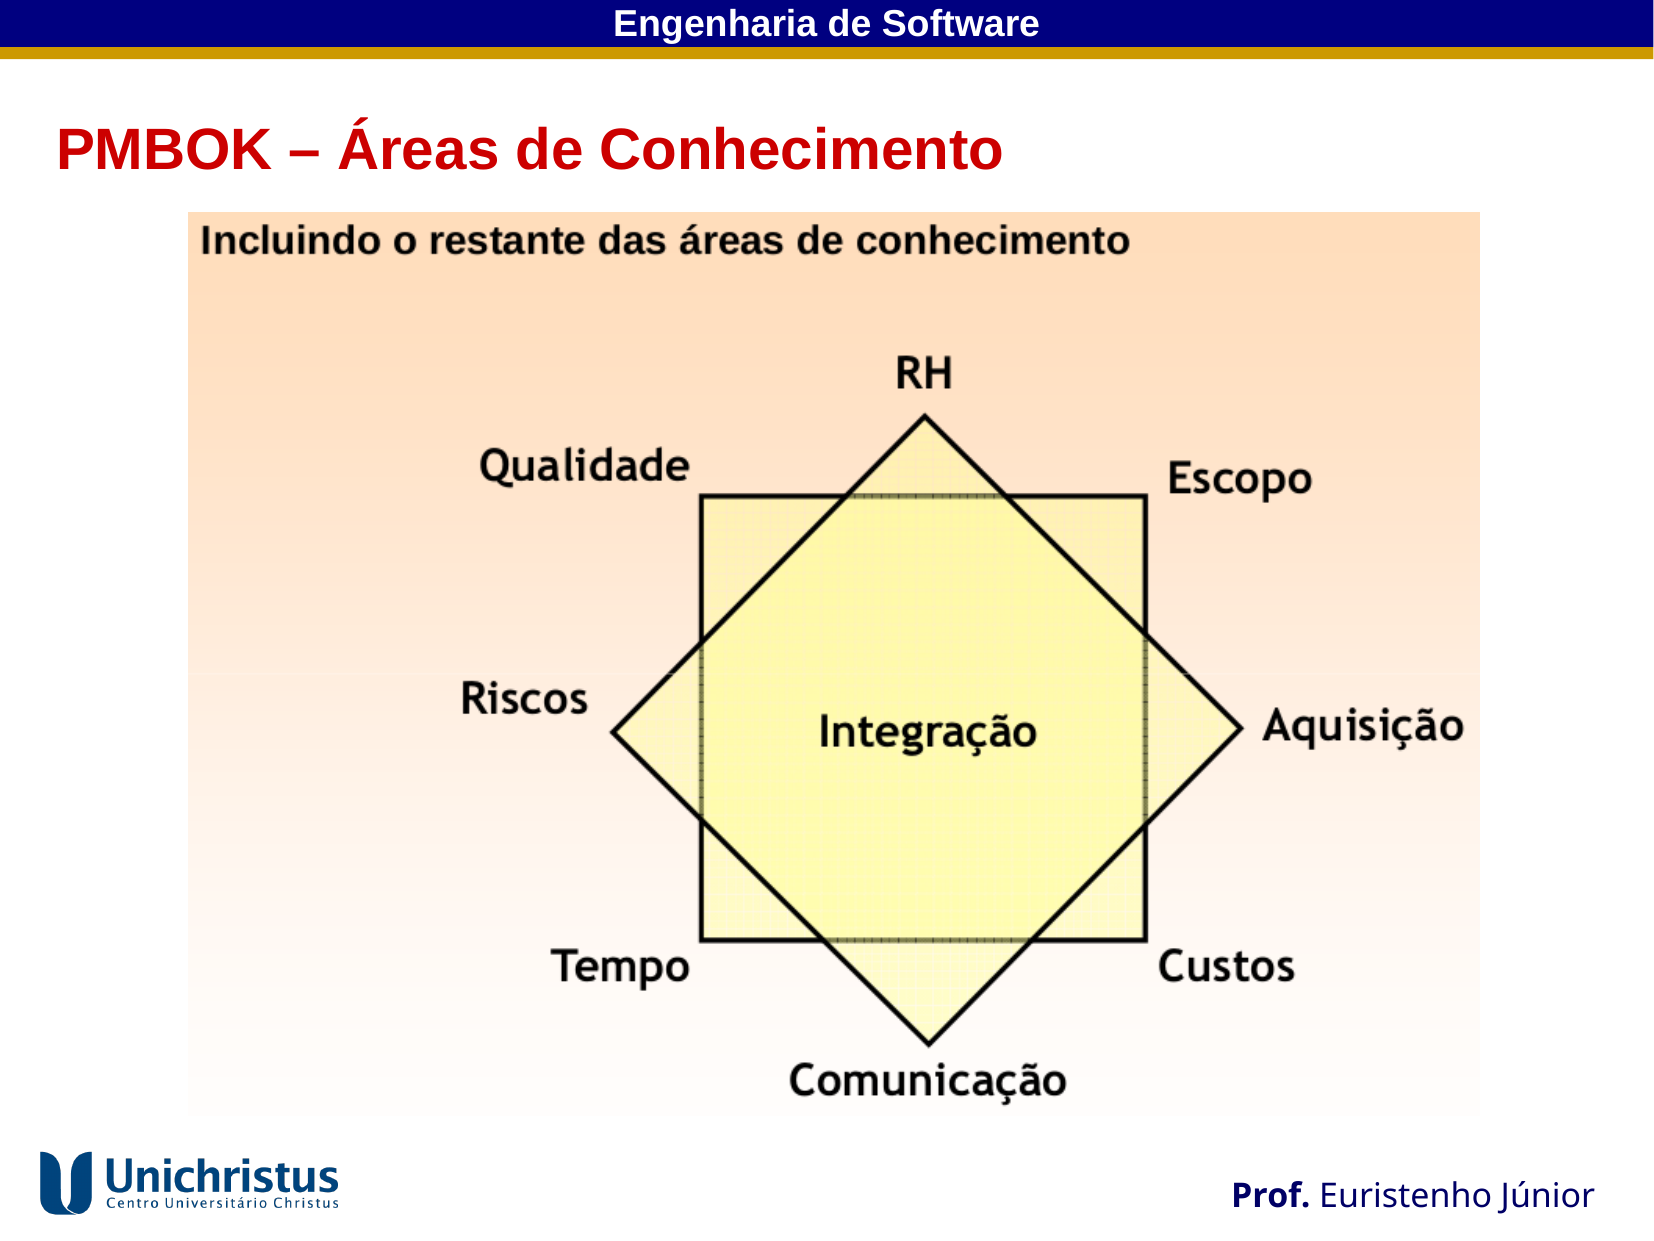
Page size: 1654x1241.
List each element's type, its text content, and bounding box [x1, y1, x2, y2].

picture [188, 212, 1480, 1116]
picture [35, 1148, 343, 1217]
text_box Prof. Euristenho Júnior [1216, 1163, 1654, 1224]
text_box PMBOK – Áreas de Conhecimento [41, 109, 1636, 254]
text_box Engenharia de Software [0, 0, 1654, 47]
text_box [0, 47, 1654, 60]
